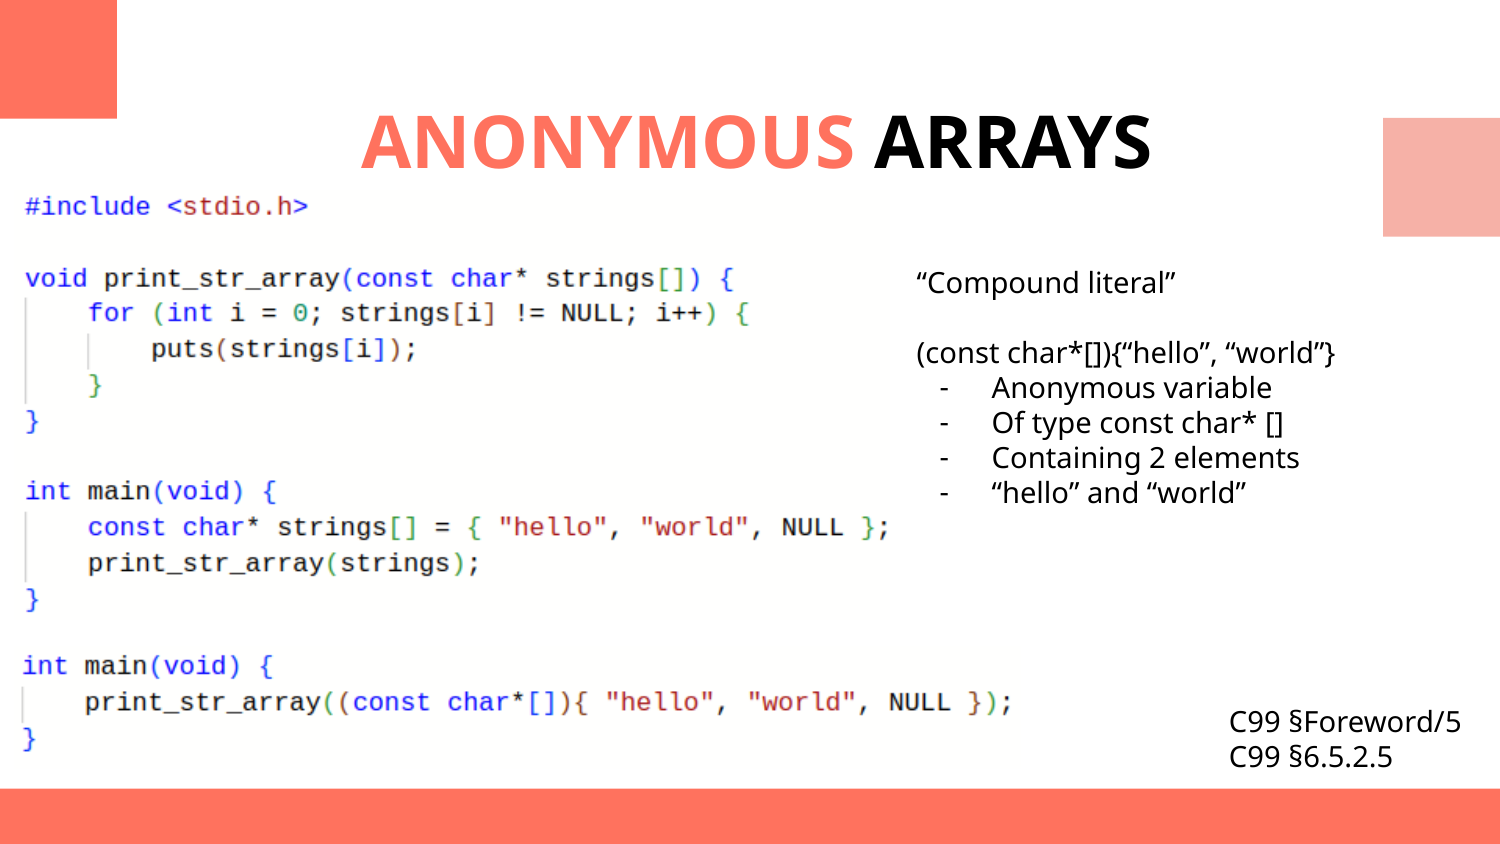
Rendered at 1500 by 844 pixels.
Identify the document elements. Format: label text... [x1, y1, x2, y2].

title ANONYMOUS ARRAYS [105, 102, 1410, 177]
text_box C99 §Foreword/5 C99 §6.5.2.5 [1213, 688, 1500, 787]
text_box “Compound literal” (const char*[]){“hello”, “world”} Anonymous variable Of type const char* [] Containing 2 elements “hello” and “world” [901, 249, 1500, 571]
picture [14, 646, 1021, 769]
picture [14, 190, 890, 620]
